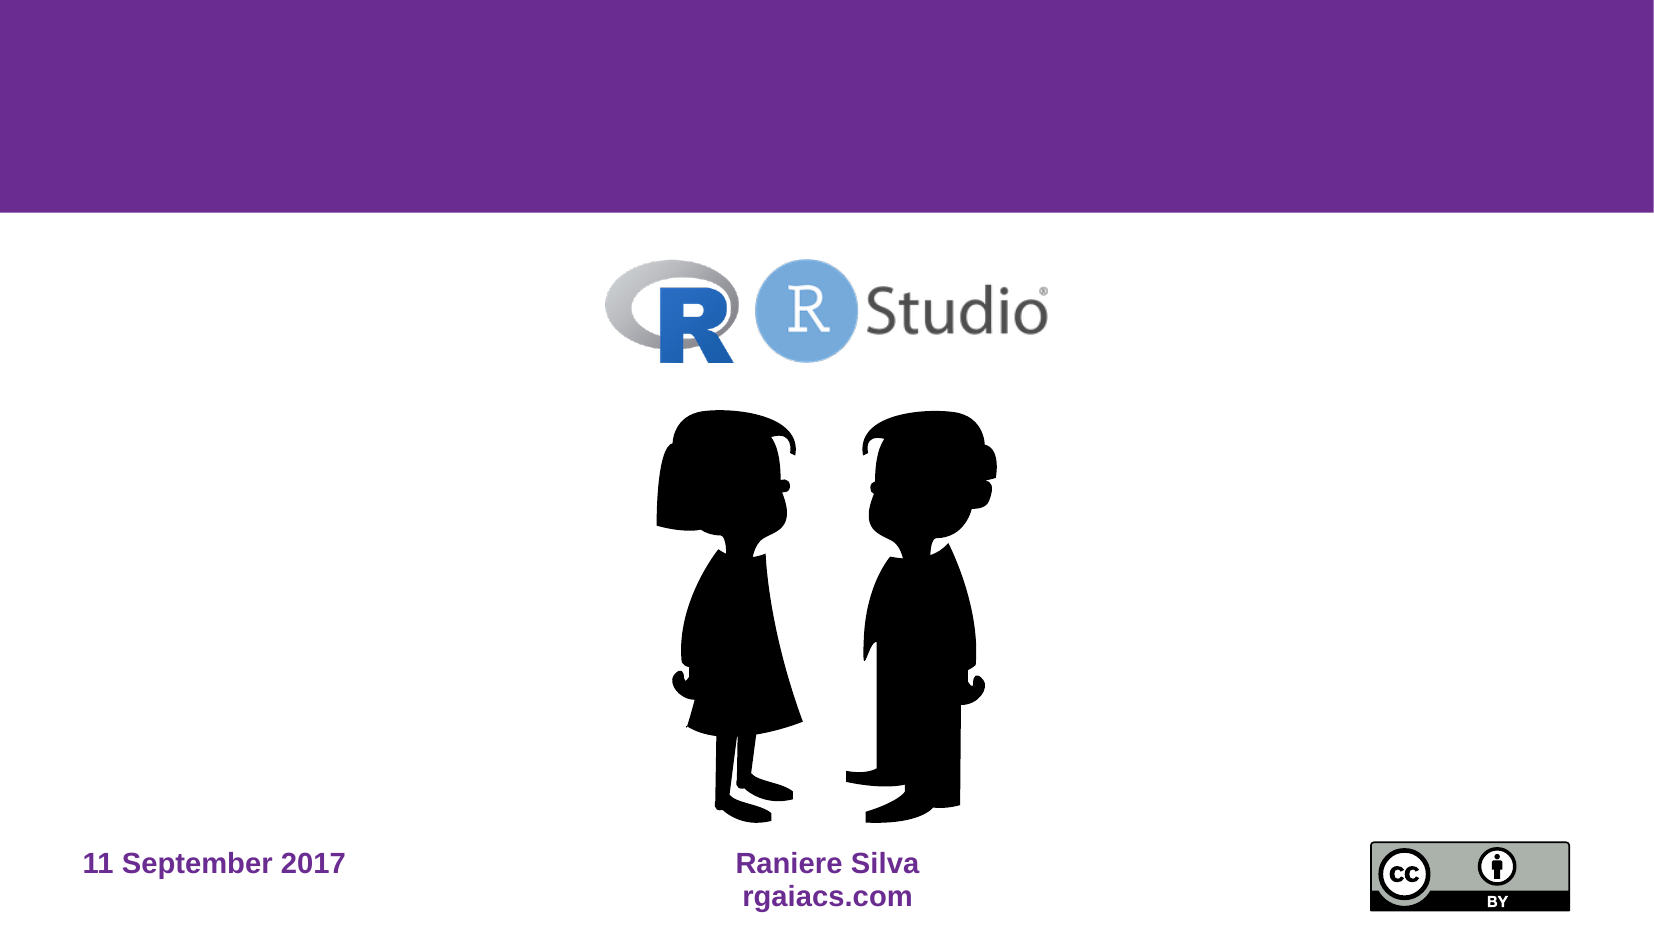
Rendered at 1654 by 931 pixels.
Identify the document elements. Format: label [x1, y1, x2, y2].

picture [413, 223, 1241, 845]
